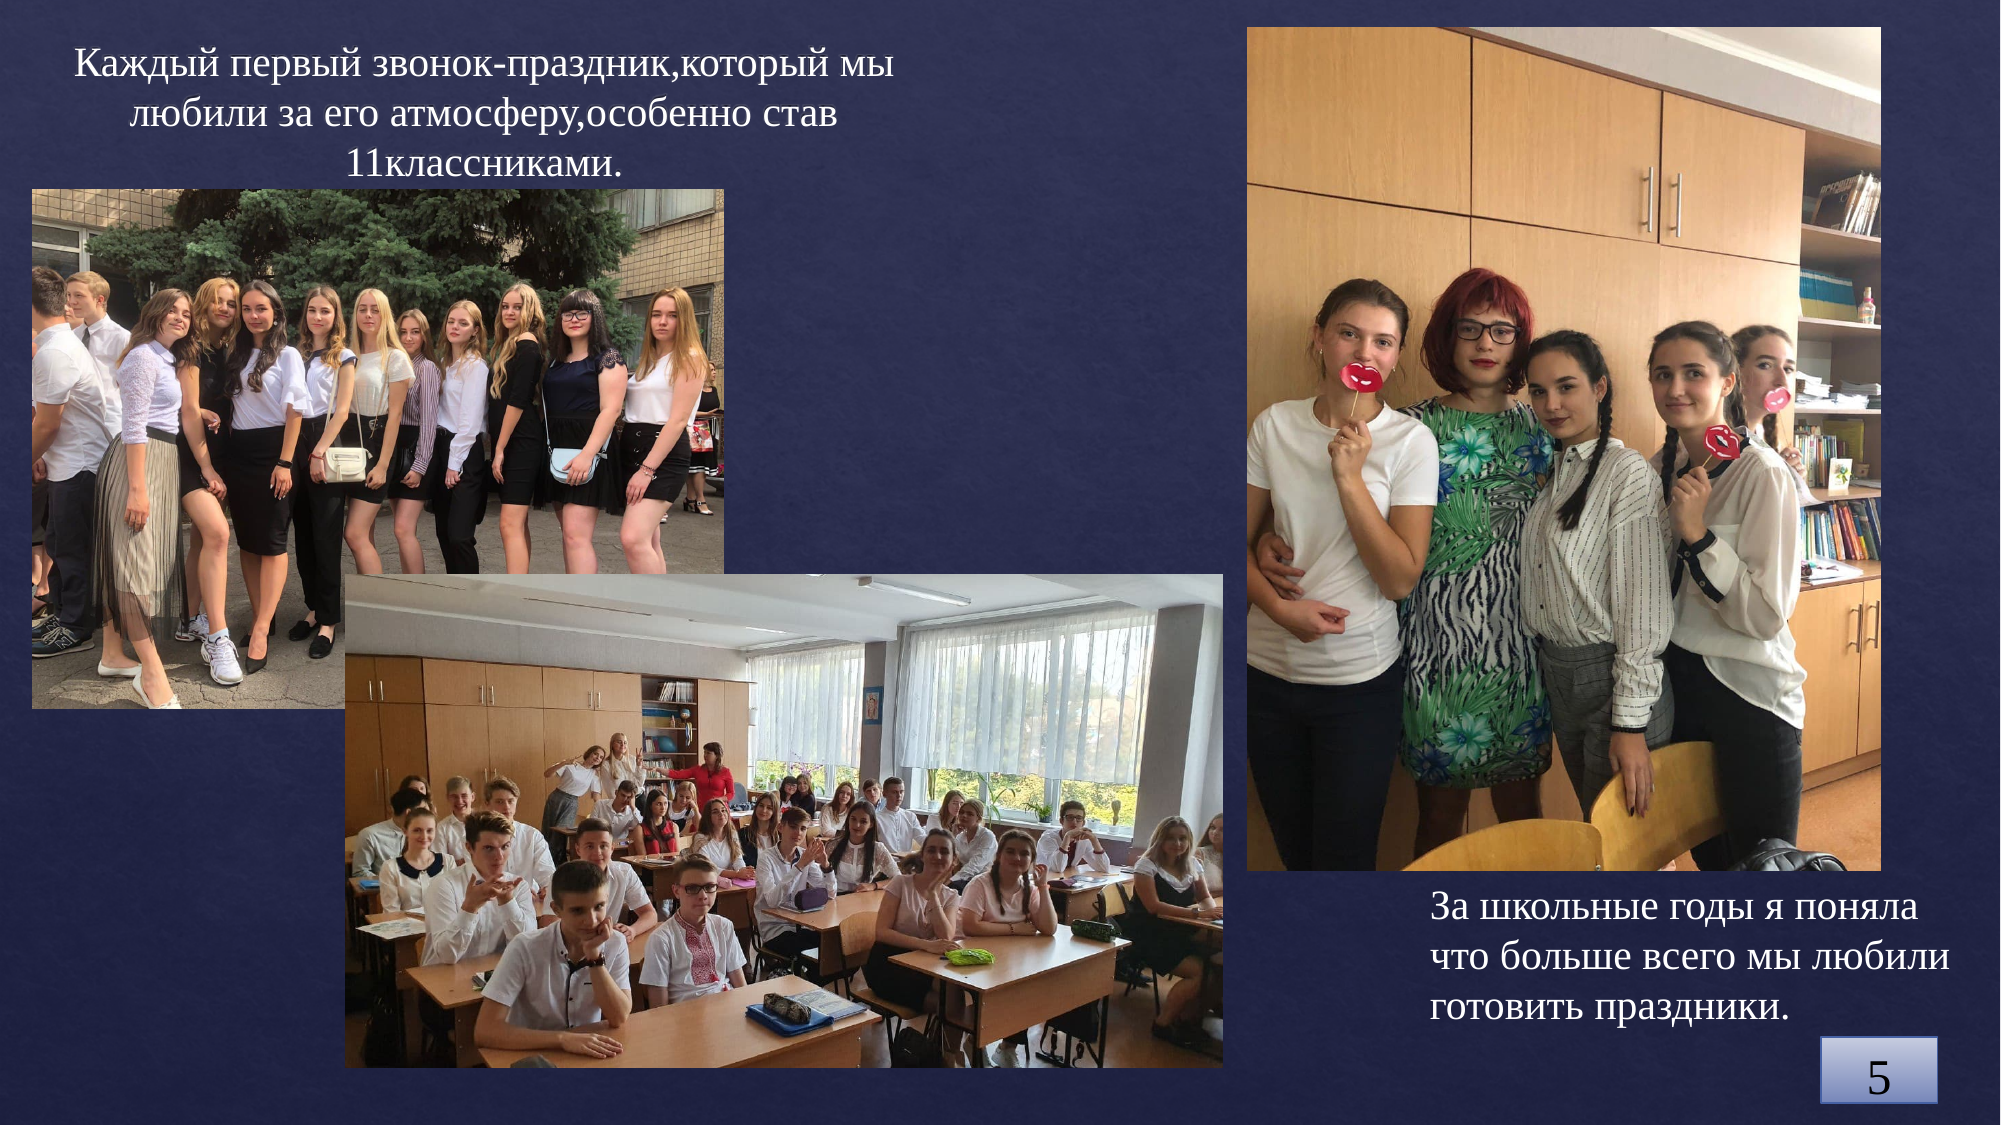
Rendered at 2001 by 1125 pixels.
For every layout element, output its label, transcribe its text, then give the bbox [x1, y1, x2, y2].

picture [32, 189, 1223, 1068]
title Каждый первый звонок-праздник,который мы любили за его атмосферу,особенно став 11классниками. [32, 27, 936, 187]
picture [1247, 27, 1881, 871]
text_box За школьные годы я поняла что больше всего мы любили готовить праздники. [1414, 870, 2000, 1038]
text_box 5 [1821, 1037, 1937, 1103]
